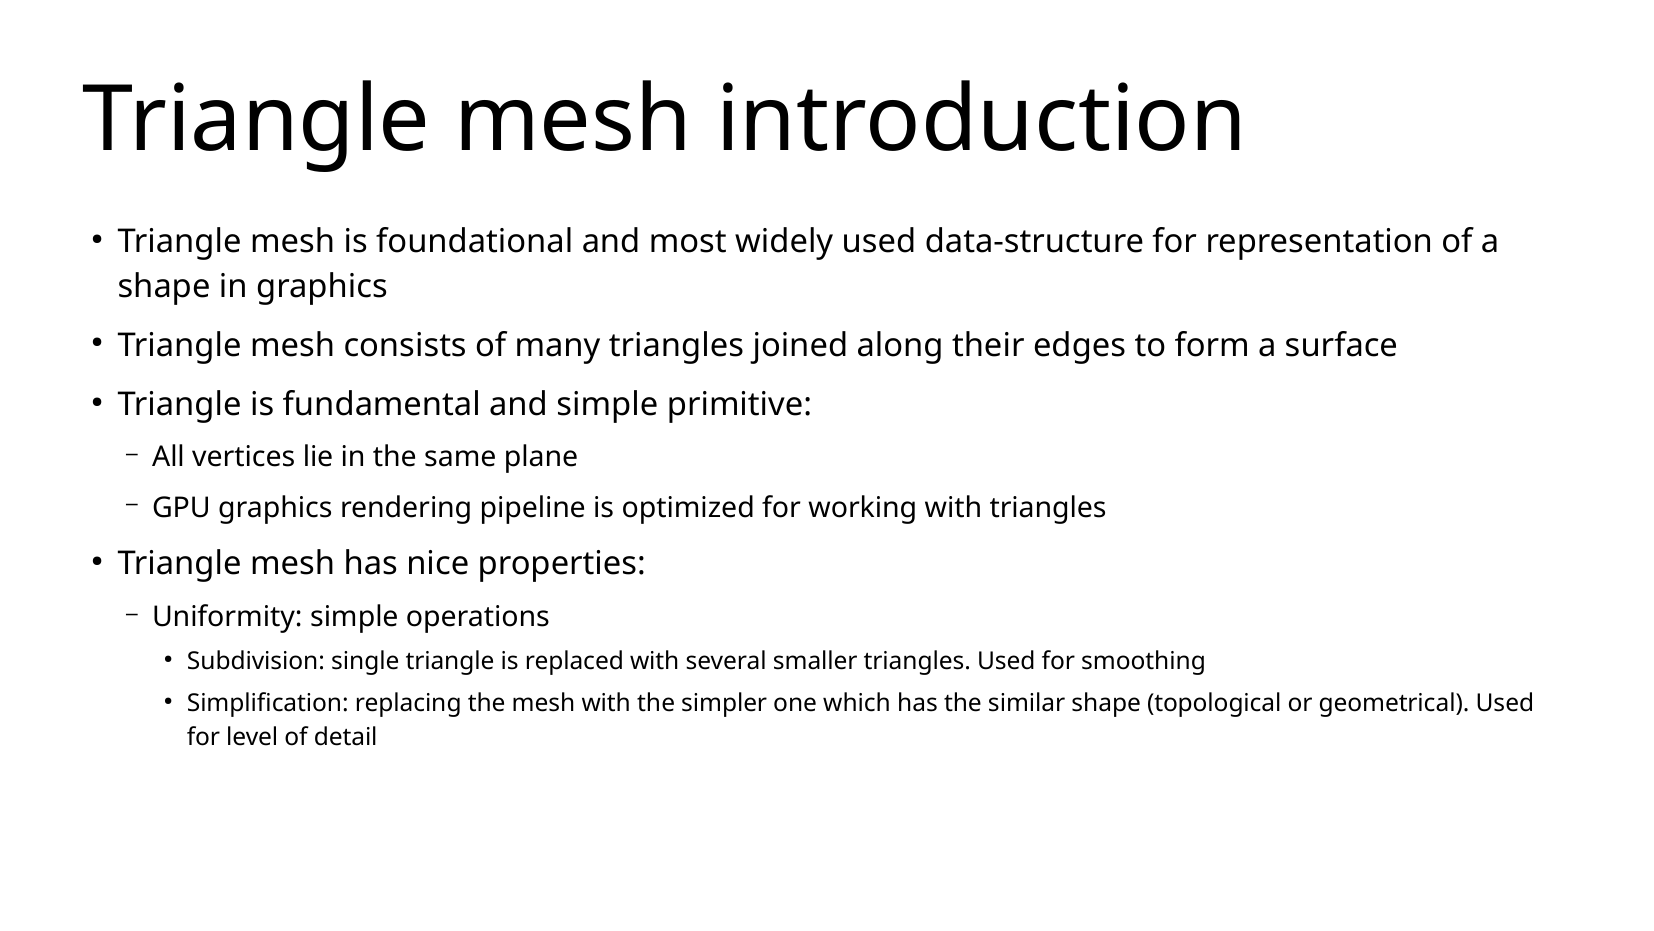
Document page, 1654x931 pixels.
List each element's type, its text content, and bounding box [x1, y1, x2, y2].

list Triangle mesh is foundational and most widely used data-structure for representation of a shape in graphics Triangle mesh consists of many triangles joined along their edges to form a surface Triangle is fundamental and simple primitive: All vertices lie in the same plane GPU graphics rendering pipeline is optimized for working with triangles Triangle mesh has nice properties: Uniformity: simple operations Subdivision: single triangle is replaced with several smaller triangles. Used for smoothing Simplification: replacing the mesh with the simpler one which has the similar shape (topological or geometrical). Used for level of detail [82, 217, 1571, 758]
title Triangle mesh introduction [82, 37, 1571, 193]
